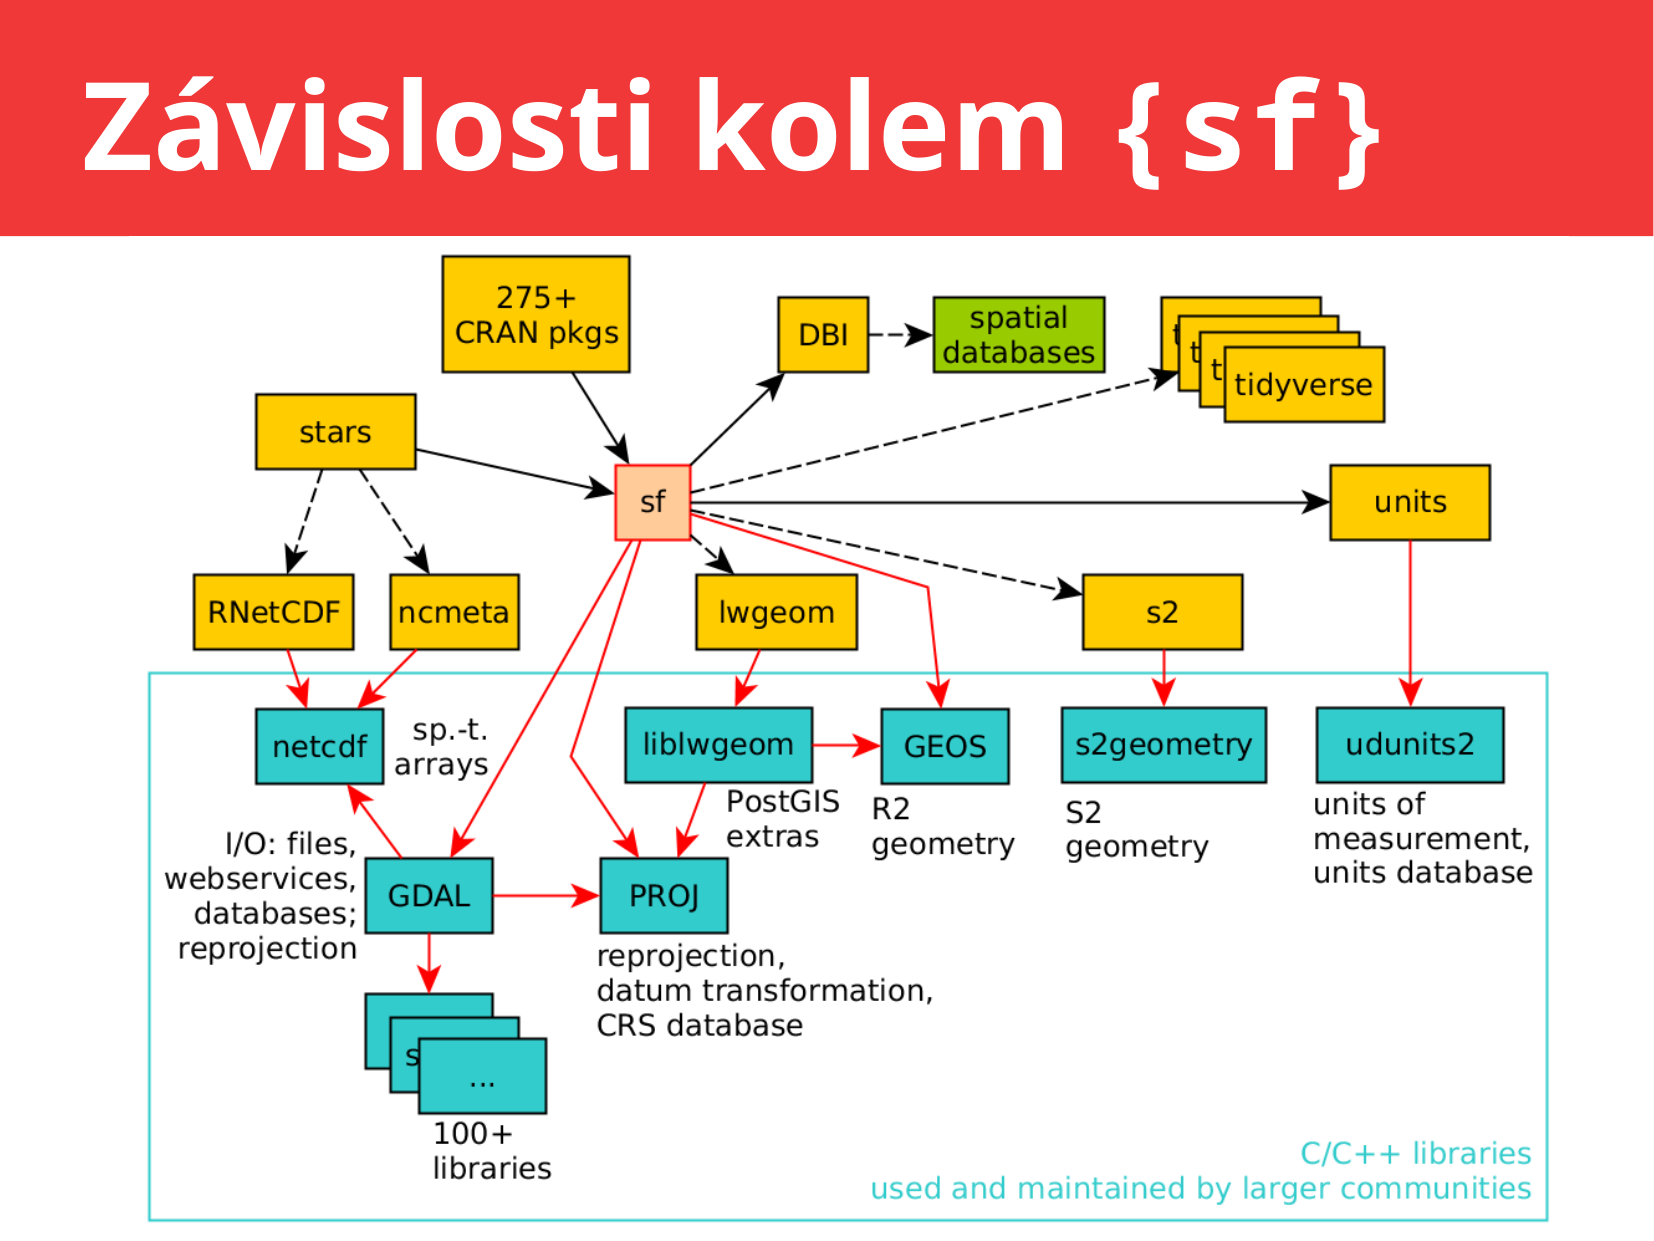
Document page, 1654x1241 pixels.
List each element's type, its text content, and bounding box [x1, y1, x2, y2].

title Závislosti kolem {sf} [82, 19, 1571, 227]
picture [129, 236, 1569, 1241]
